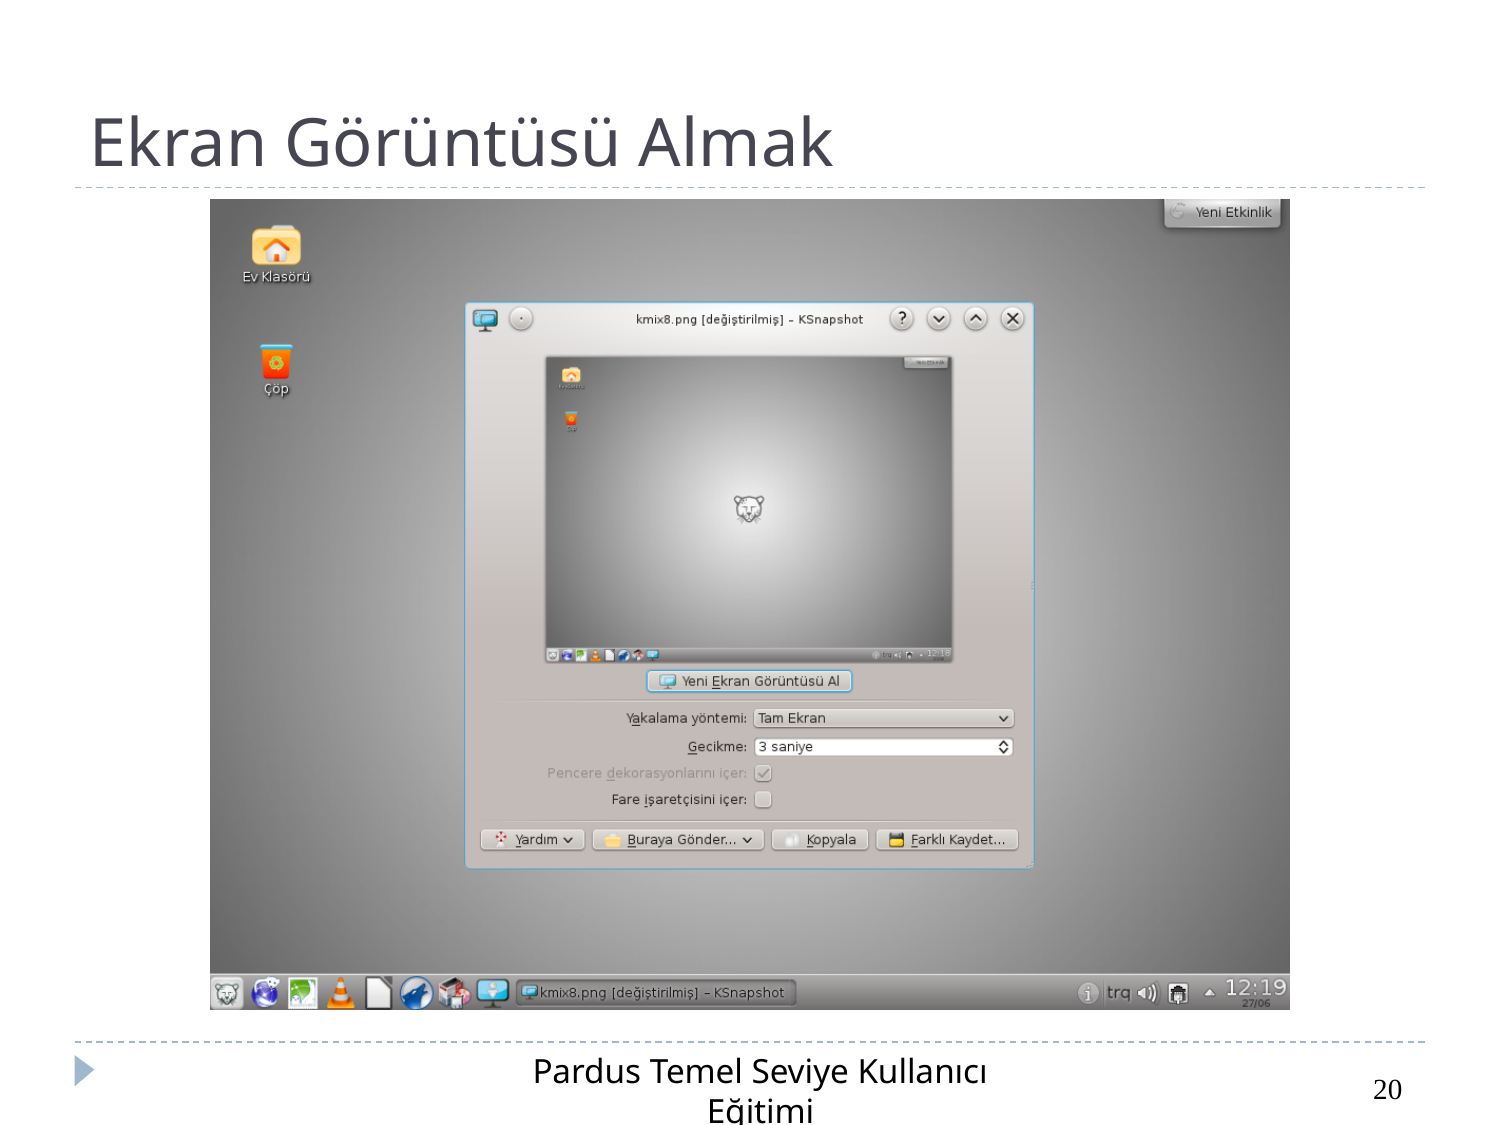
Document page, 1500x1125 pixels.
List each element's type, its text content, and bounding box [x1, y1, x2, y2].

title Ekran Görüntüsü Almak [75, 24, 1425, 188]
picture [210, 199, 1290, 1010]
